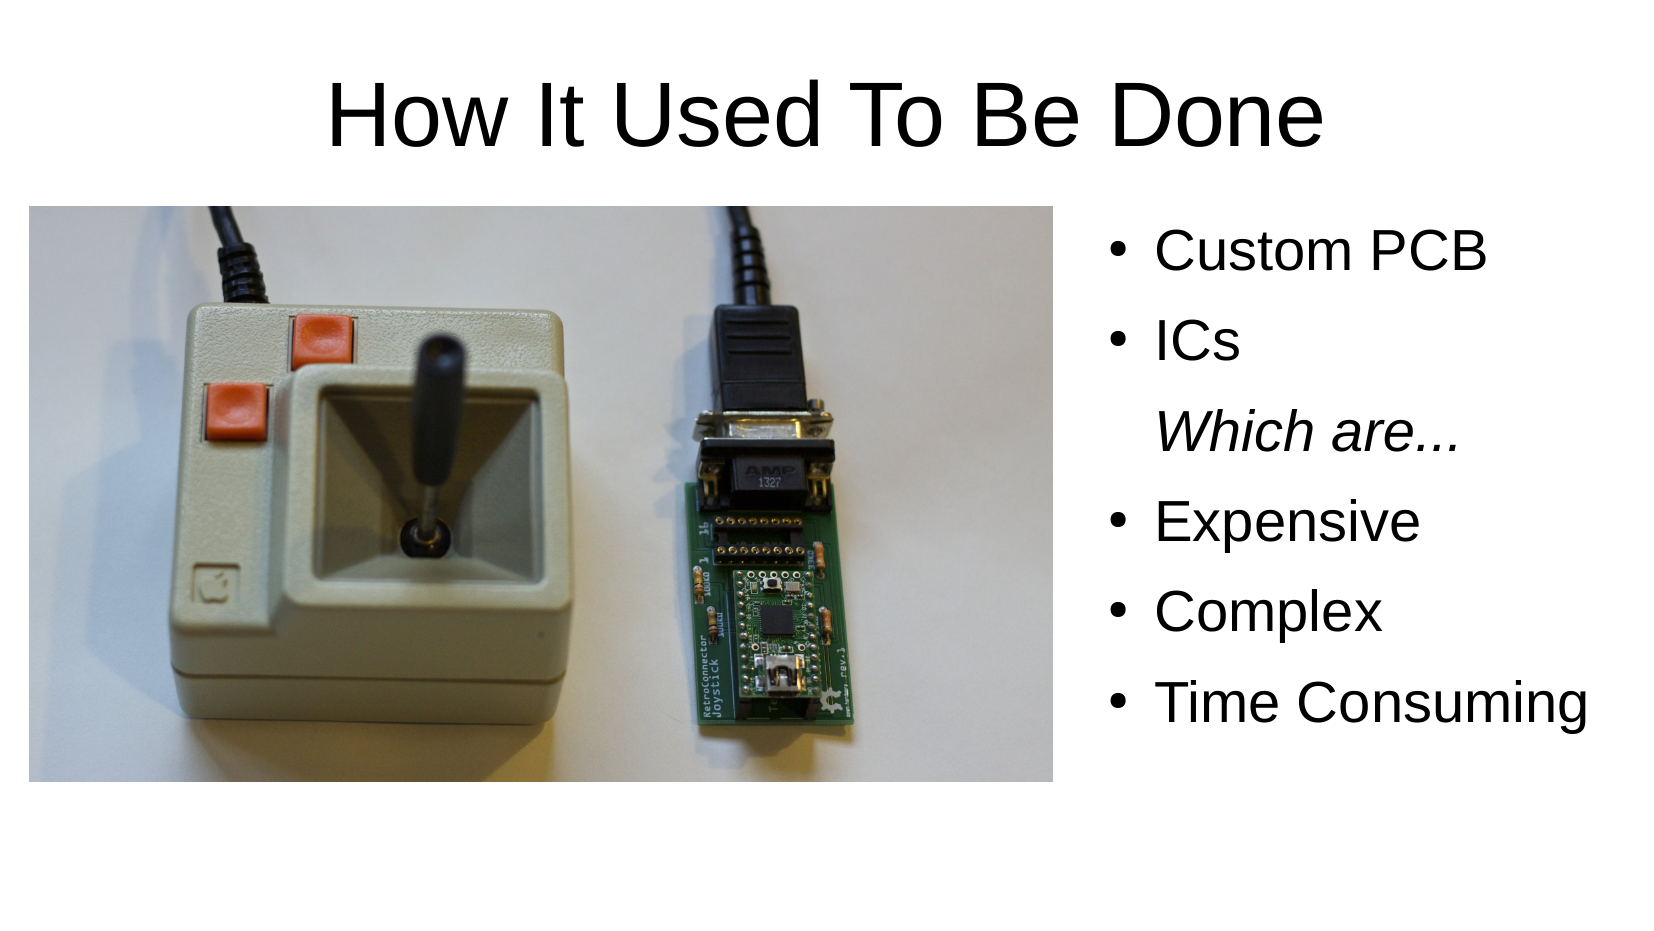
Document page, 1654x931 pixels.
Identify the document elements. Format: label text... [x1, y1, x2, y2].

list Custom PCB ICs Which are... Expensive Complex Time Consuming [1092, 217, 1595, 758]
title How It Used To Be Done [82, 37, 1571, 193]
picture [29, 206, 1053, 782]
